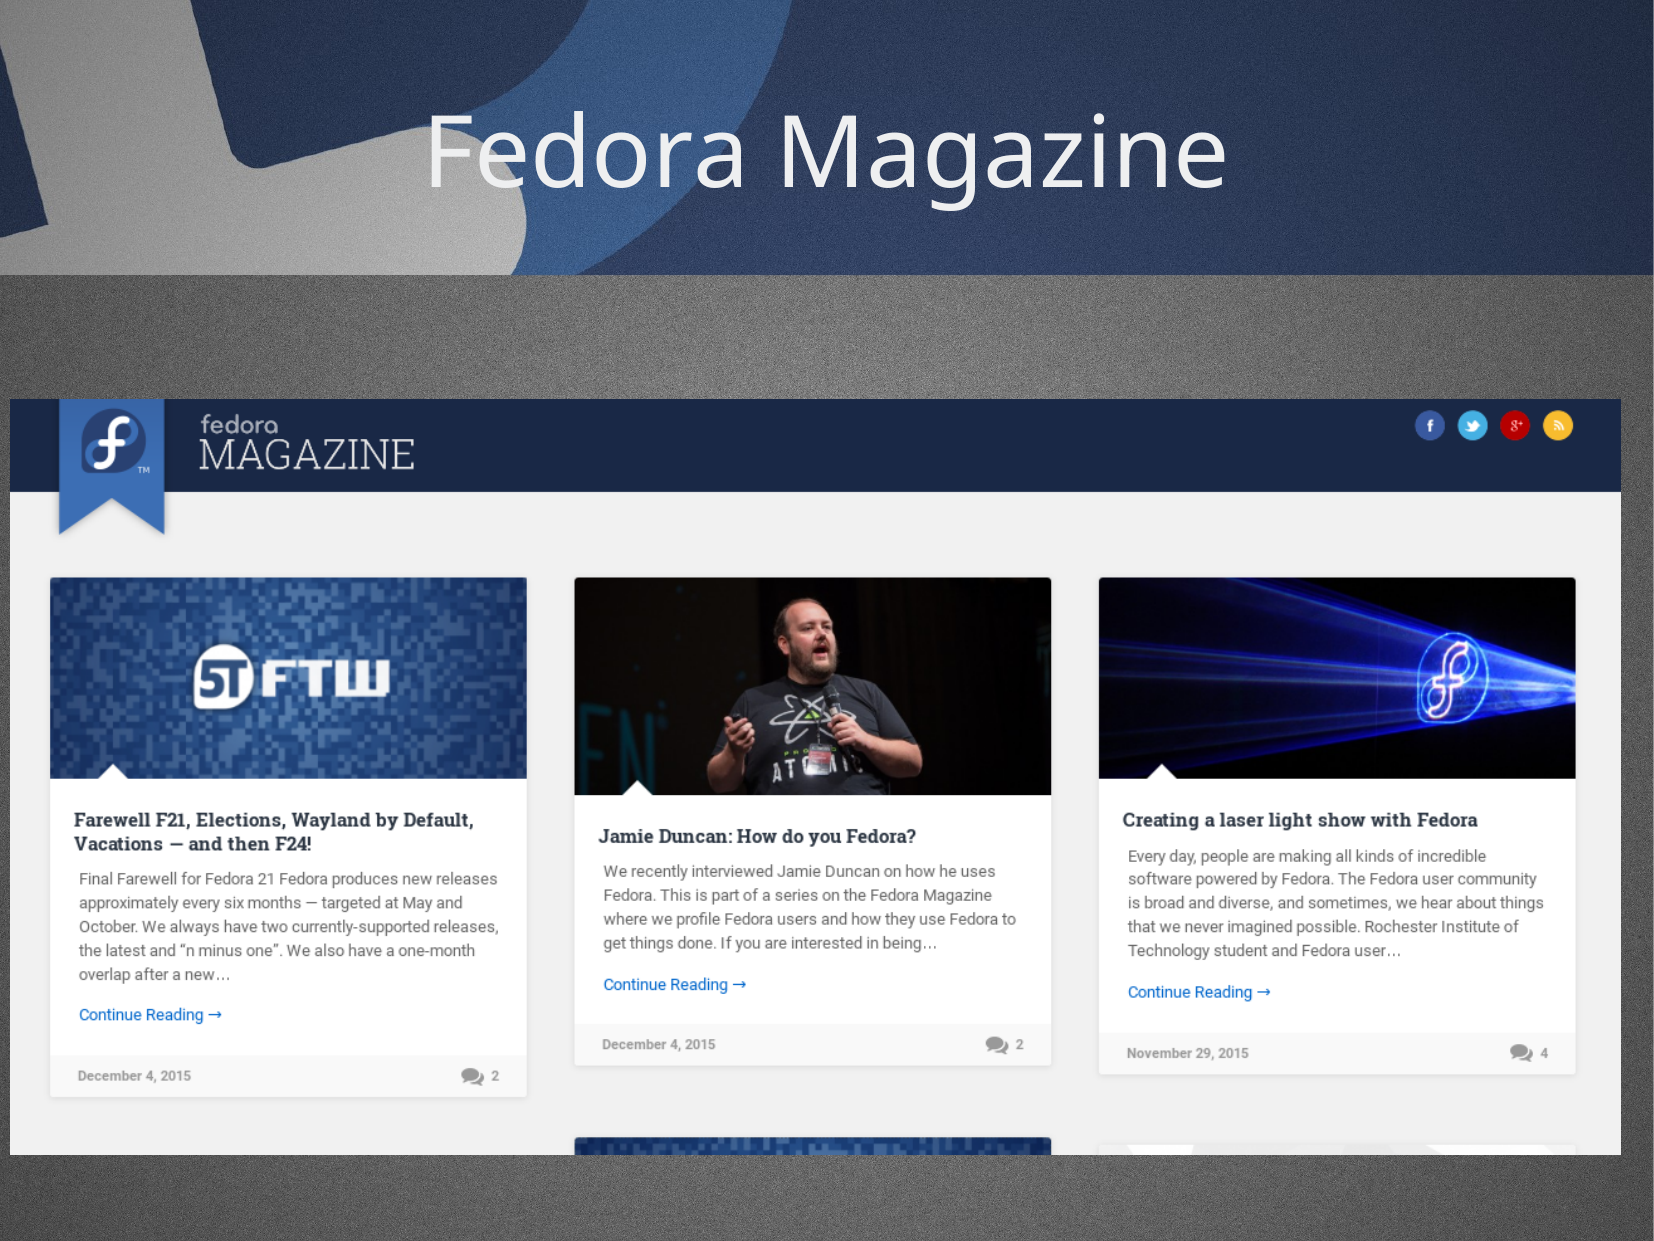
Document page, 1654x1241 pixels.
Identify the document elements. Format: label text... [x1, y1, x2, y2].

picture [0, 0, 1654, 1241]
text_box Fedora Magazine [82, 49, 1571, 257]
